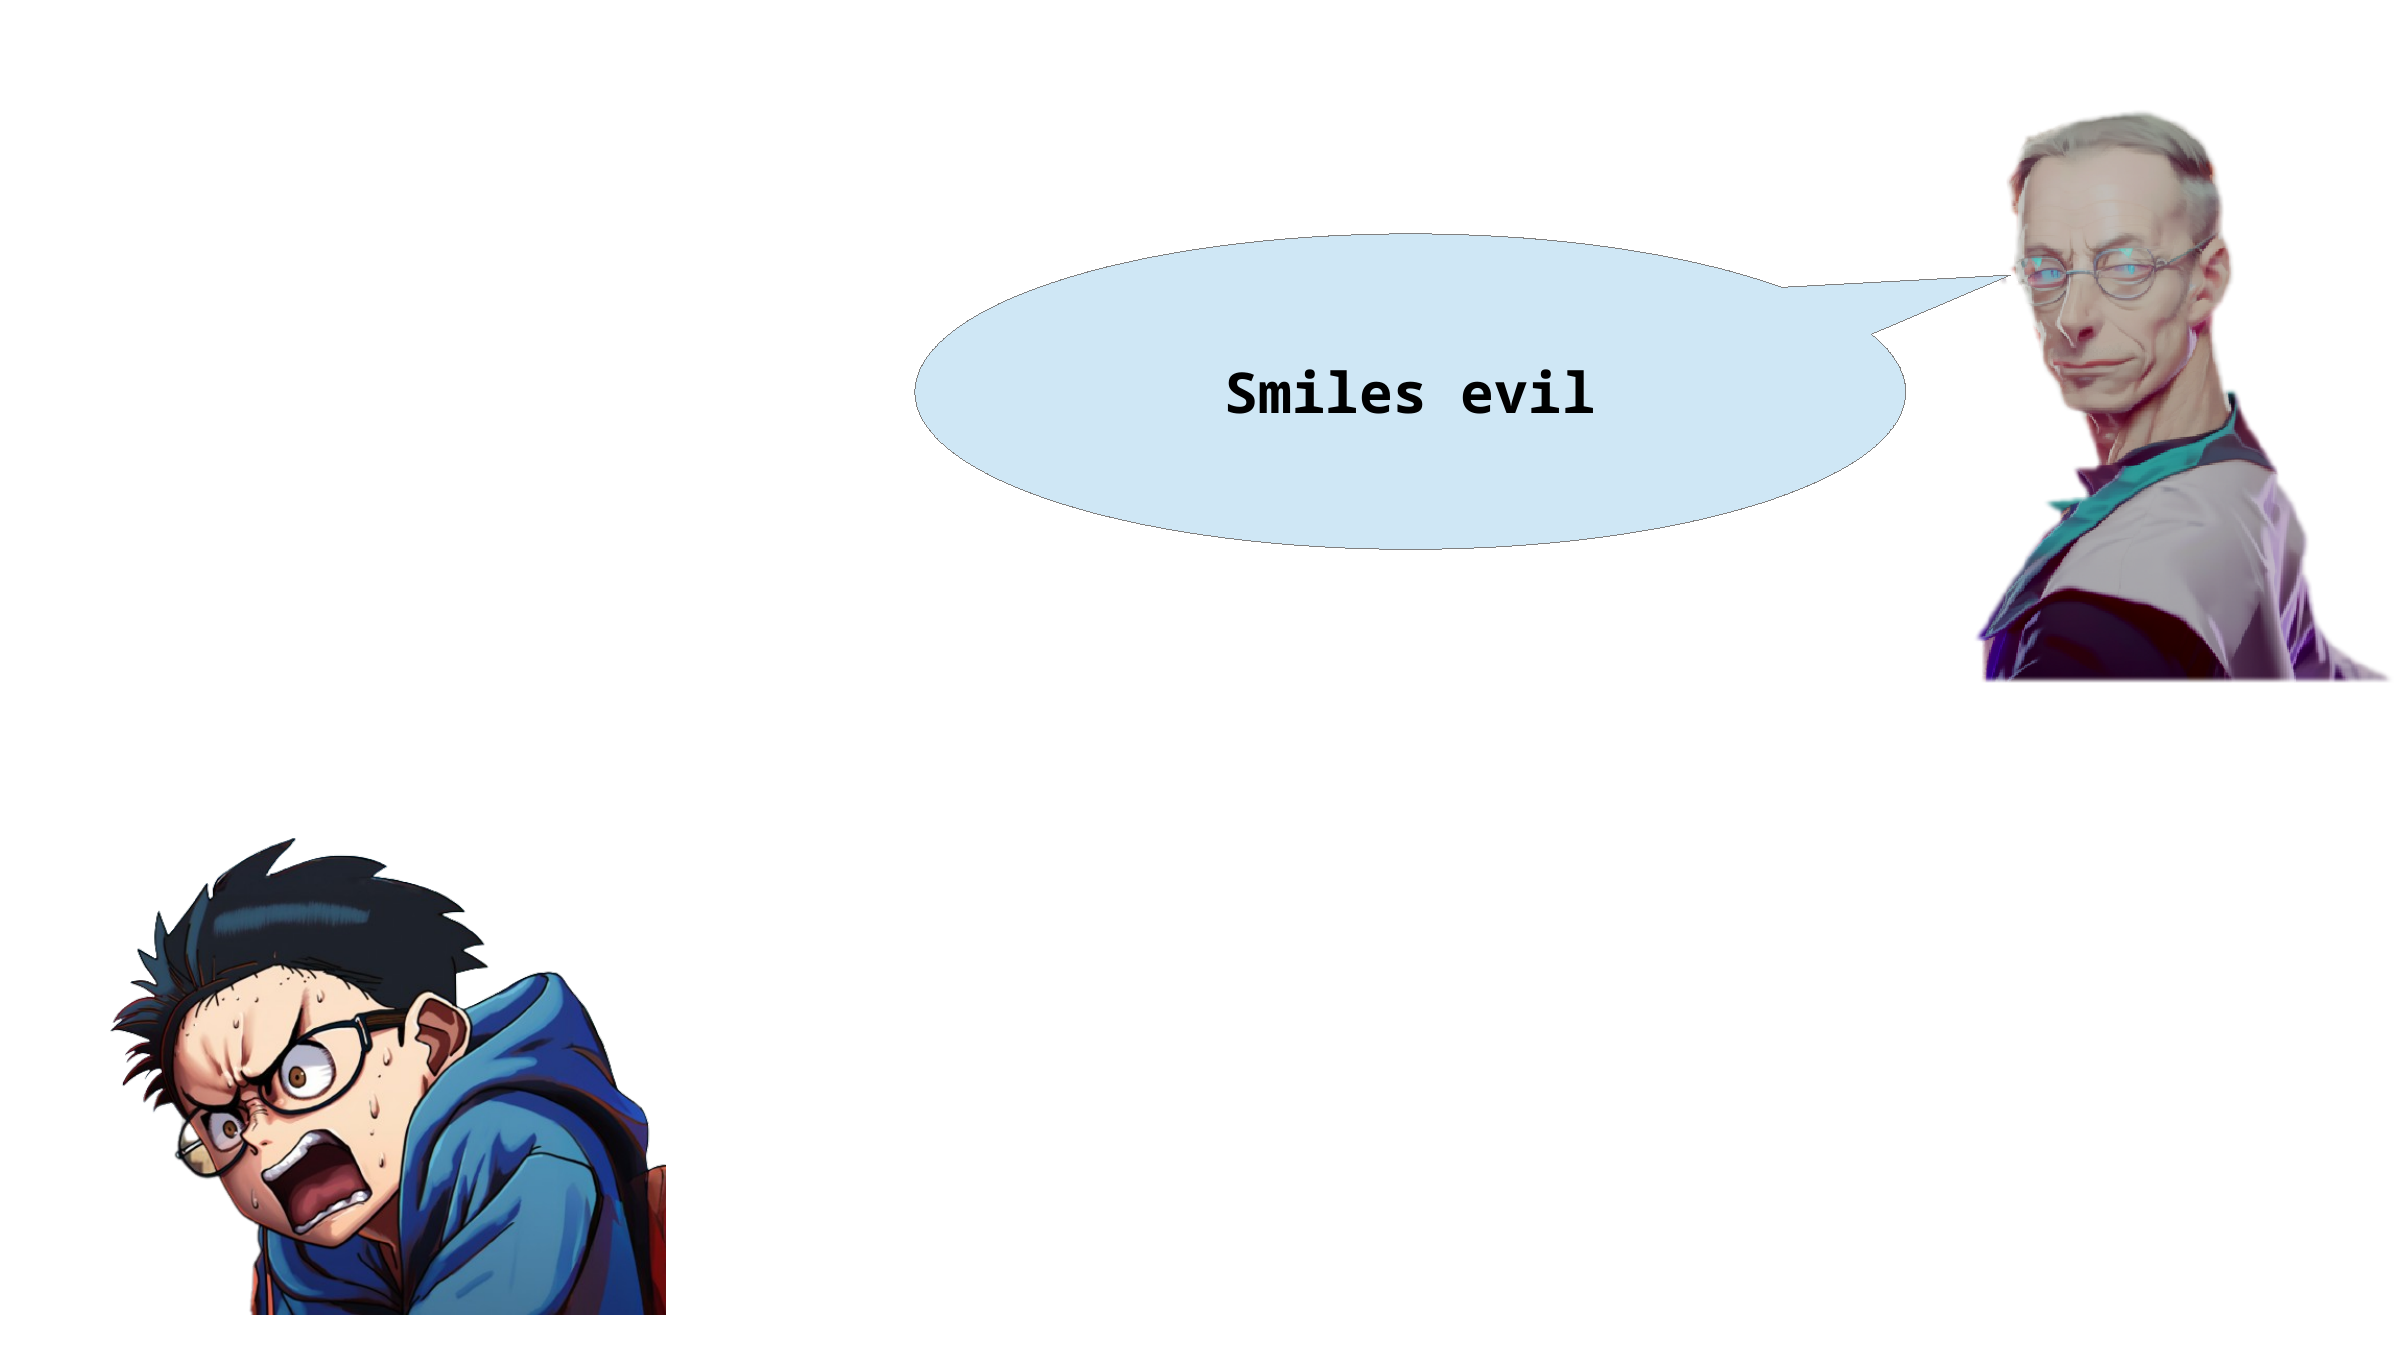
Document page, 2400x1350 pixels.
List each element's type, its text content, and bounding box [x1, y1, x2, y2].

text_box Smiles evil [914, 233, 2011, 550]
picture [100, 834, 666, 1315]
picture [1789, 13, 2400, 683]
